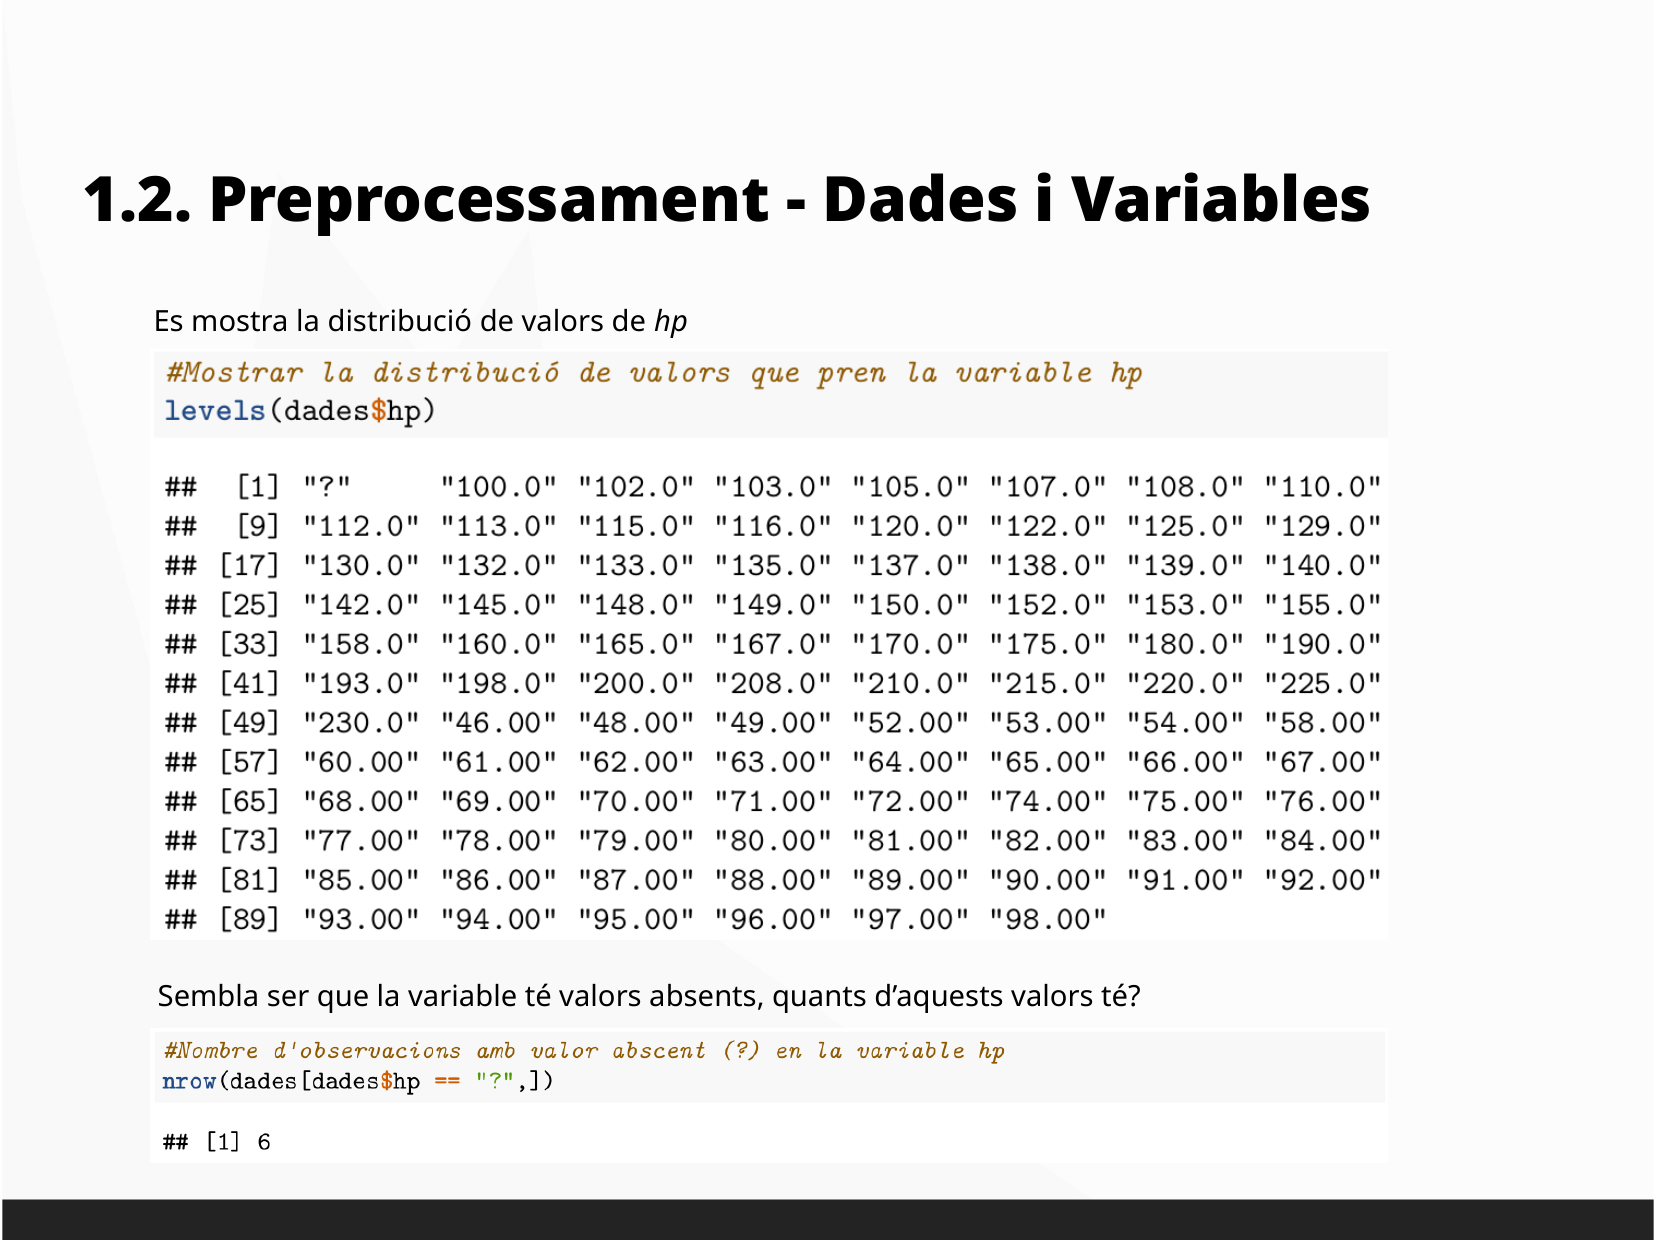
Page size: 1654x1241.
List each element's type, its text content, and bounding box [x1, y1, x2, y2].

list Sembla ser que la variable té valors absents, quants d’aquests valors té? [86, 975, 1576, 1050]
picture [2, 0, 1654, 1241]
title 1.2. Preprocessament - Dades i Variables [82, 132, 1571, 263]
list Es mostra la distribució de valors de hp [82, 300, 1571, 376]
